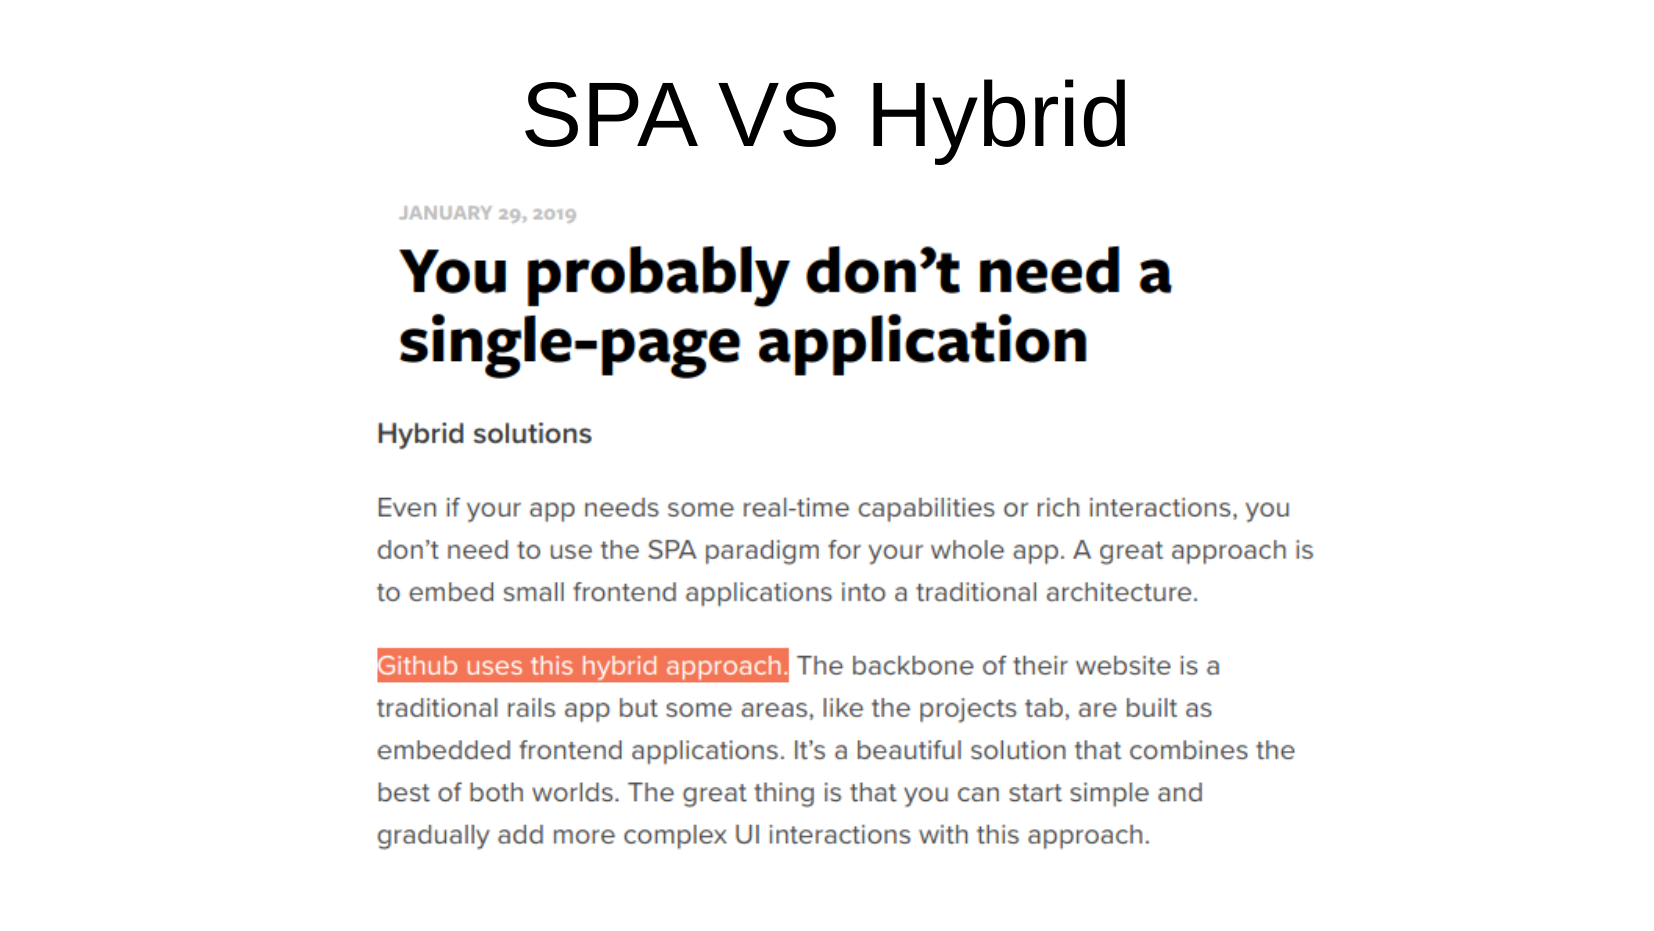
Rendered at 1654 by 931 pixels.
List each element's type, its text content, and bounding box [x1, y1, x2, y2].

picture [337, 401, 1365, 876]
picture [337, 168, 1381, 393]
title SPA VS Hybrid [82, 37, 1571, 193]
